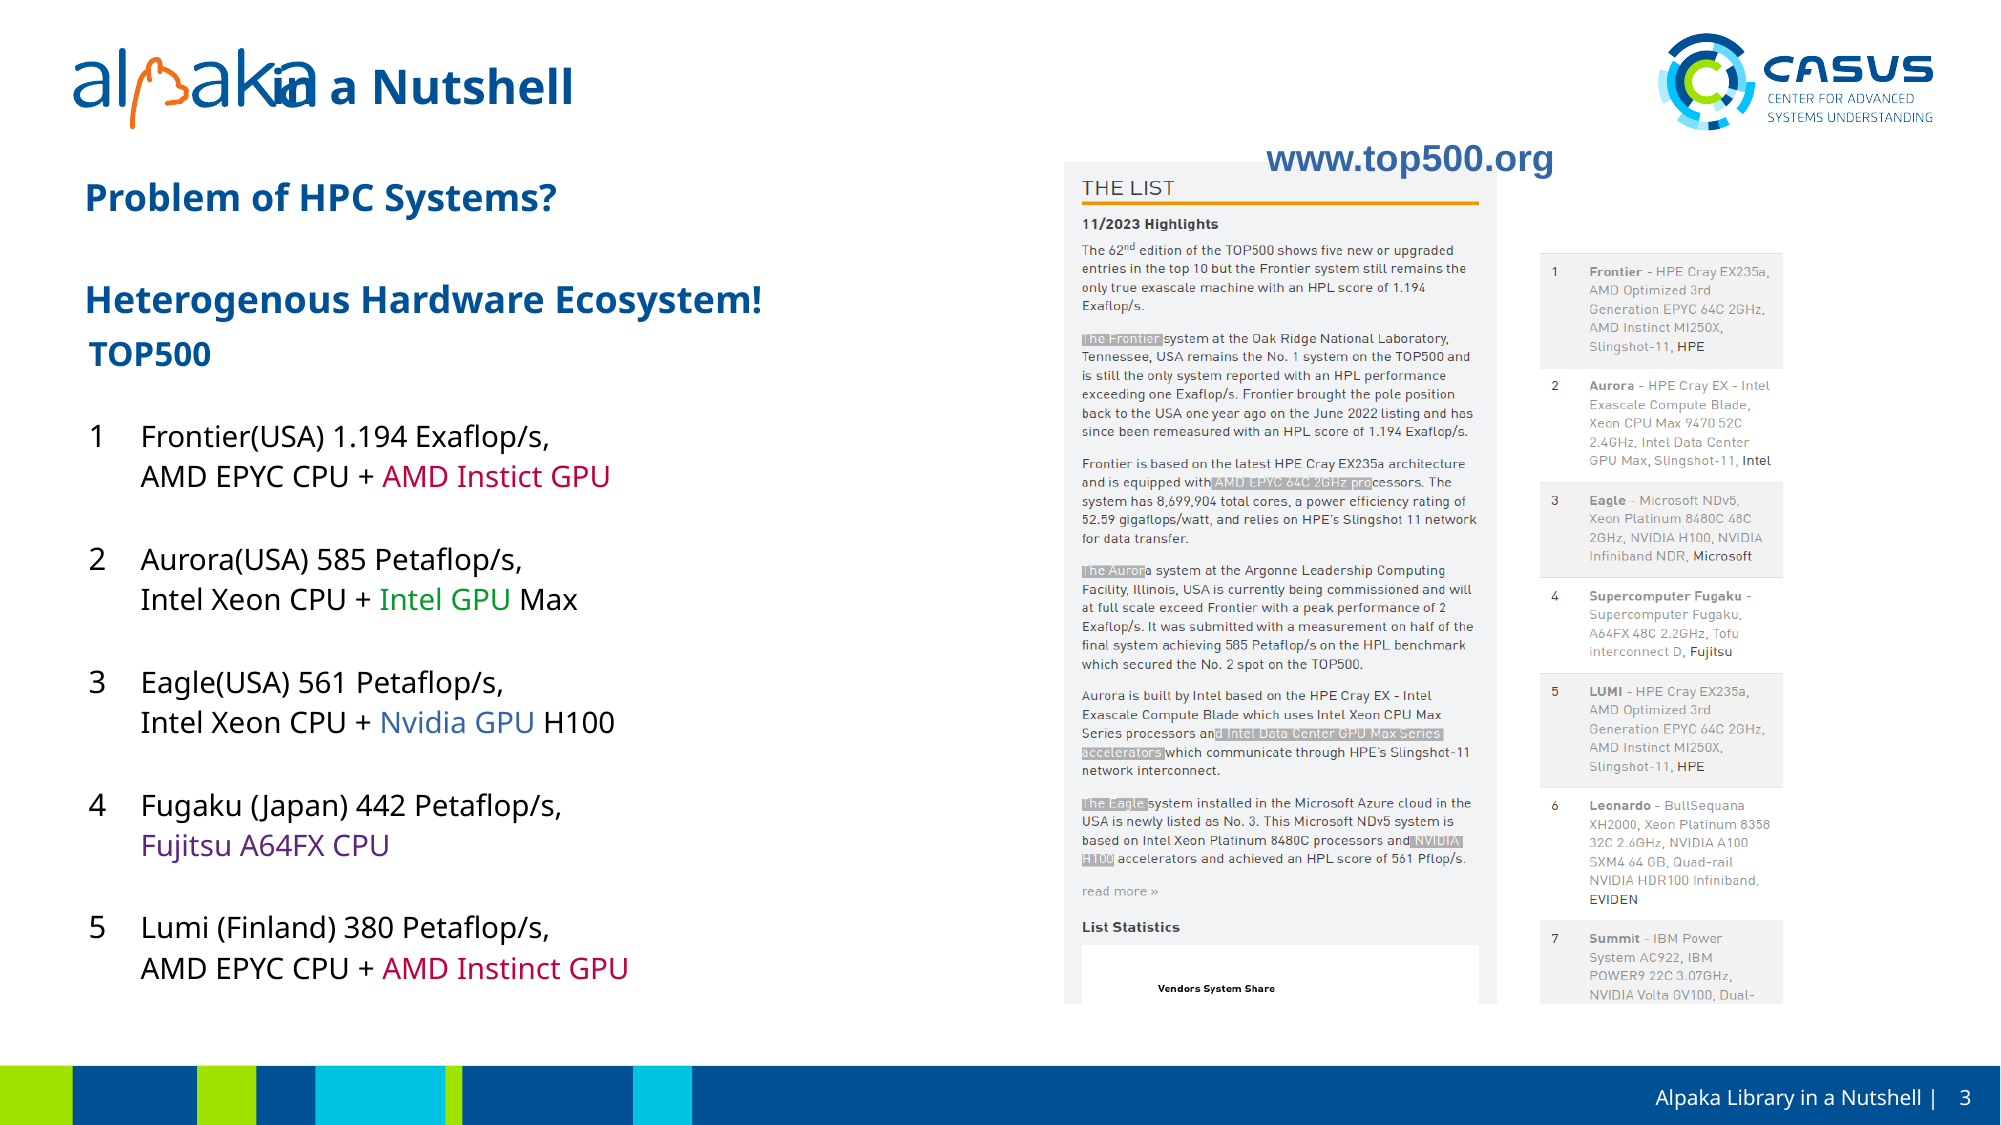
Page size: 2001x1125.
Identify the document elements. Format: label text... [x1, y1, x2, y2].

text_box www.top500.org [1251, 129, 1630, 229]
list TOP500 Frontier(USA) 1.194 Exaflop/s, AMD EPYC CPU + AMD Instict GPU Aurora(USA) 585 Petaflop/s, Intel Xeon CPU + Intel GPU Max Eagle(USA) 561 Petaflop/s, Intel Xeon CPU + Nvidia GPU H100 Fugaku (Japan) 442 Petaflop/s, Fujitsu A64FX CPU Lumi (Finland) 380 Petaflop/s, AMD EPYC CPU + AMD Instinct GPU [88, 330, 963, 993]
picture [1022, 162, 1843, 1004]
picture [1658, 33, 1933, 131]
title in a Nutshell [317, 57, 686, 114]
list Problem of HPC Systems? Heterogenous Hardware Ecosystem! [84, 171, 934, 337]
picture [72, 47, 317, 130]
